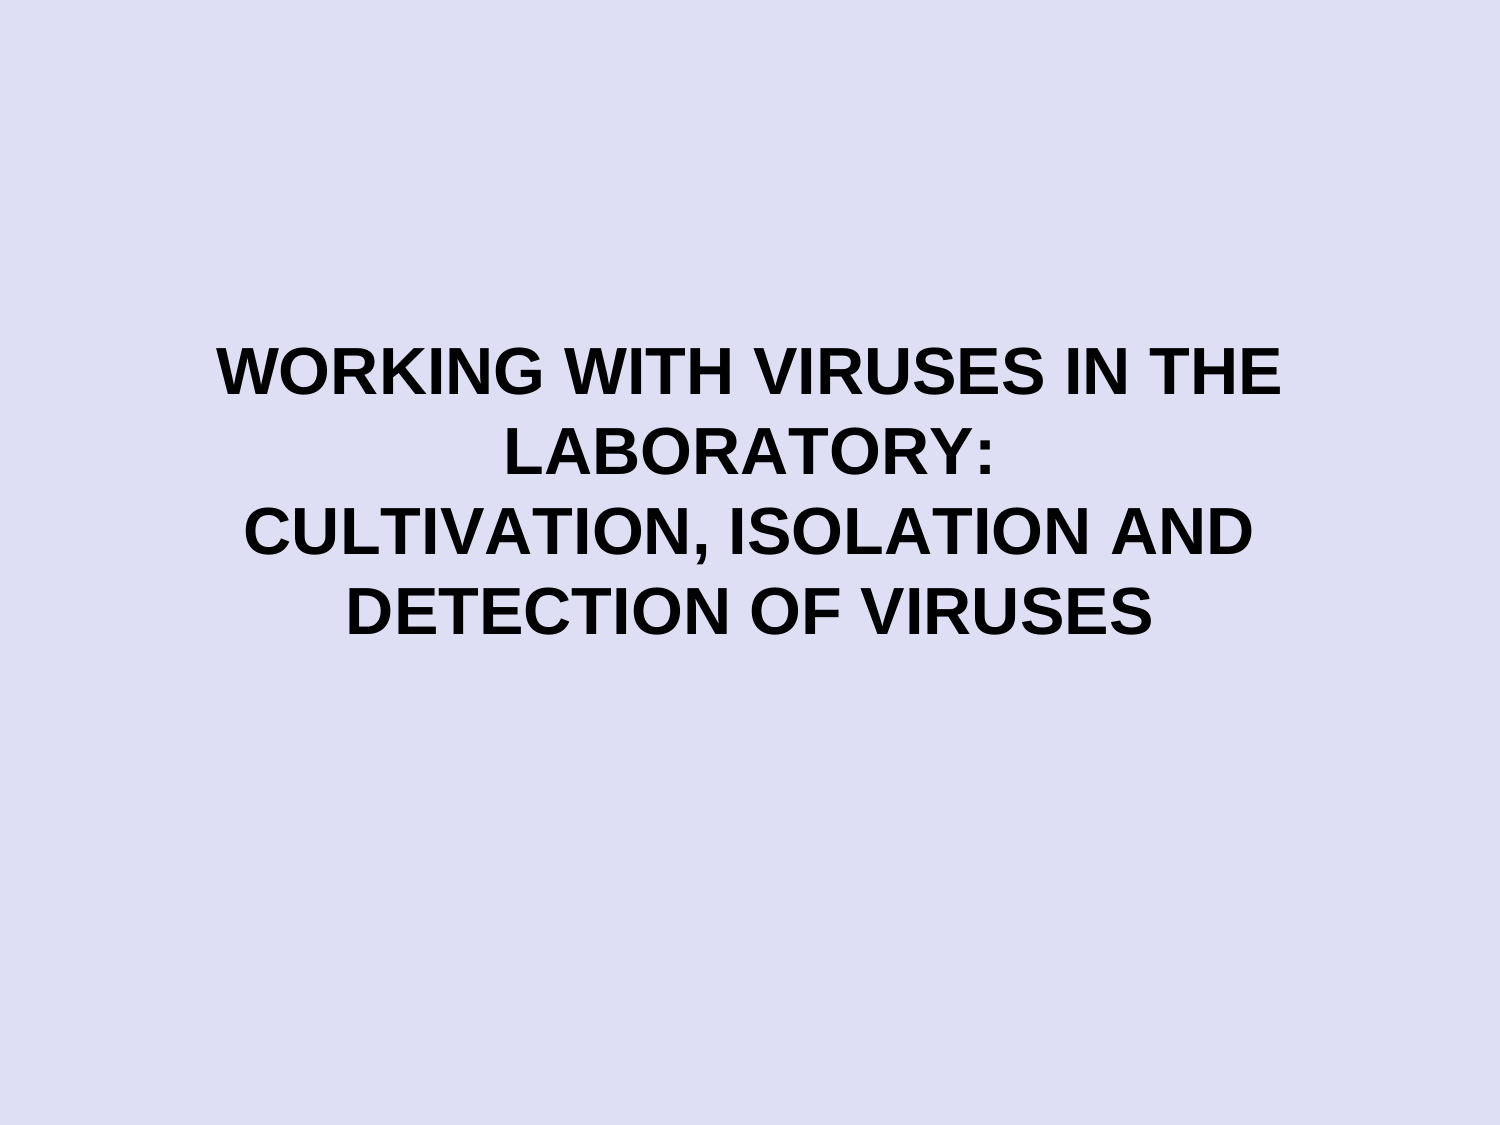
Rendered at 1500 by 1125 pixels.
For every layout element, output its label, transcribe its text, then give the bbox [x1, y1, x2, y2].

title WORKING WITH VIRUSES IN THE LABORATORY: CULTIVATION, ISOLATION AND DETECTION OF VIRUSES [75, 324, 1426, 651]
